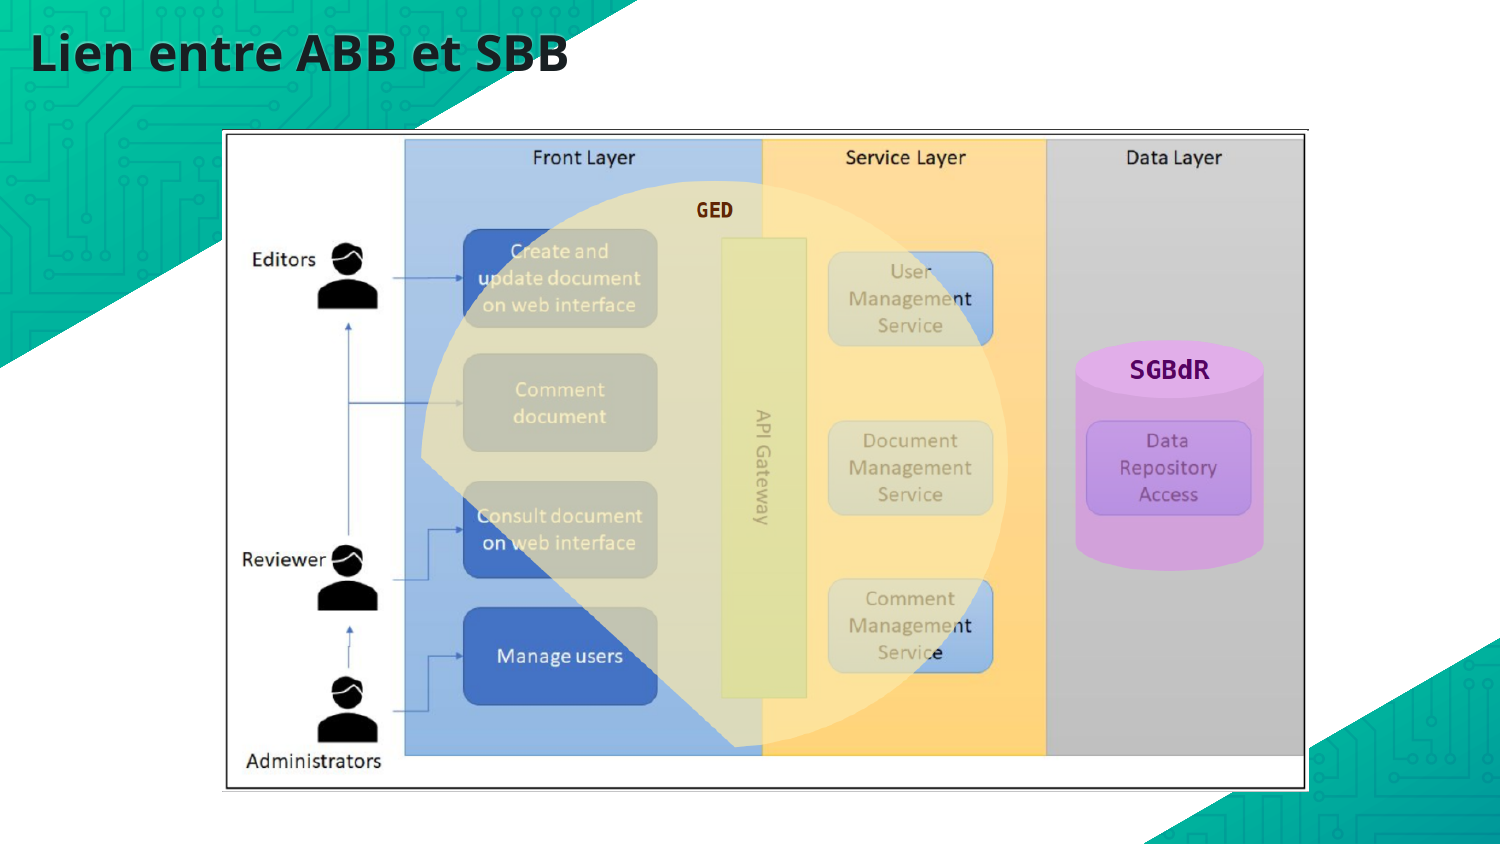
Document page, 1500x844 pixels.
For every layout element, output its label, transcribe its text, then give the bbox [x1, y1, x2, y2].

title Lien entre ABB et SBB [29, 28, 1250, 87]
picture [222, 129, 1309, 792]
